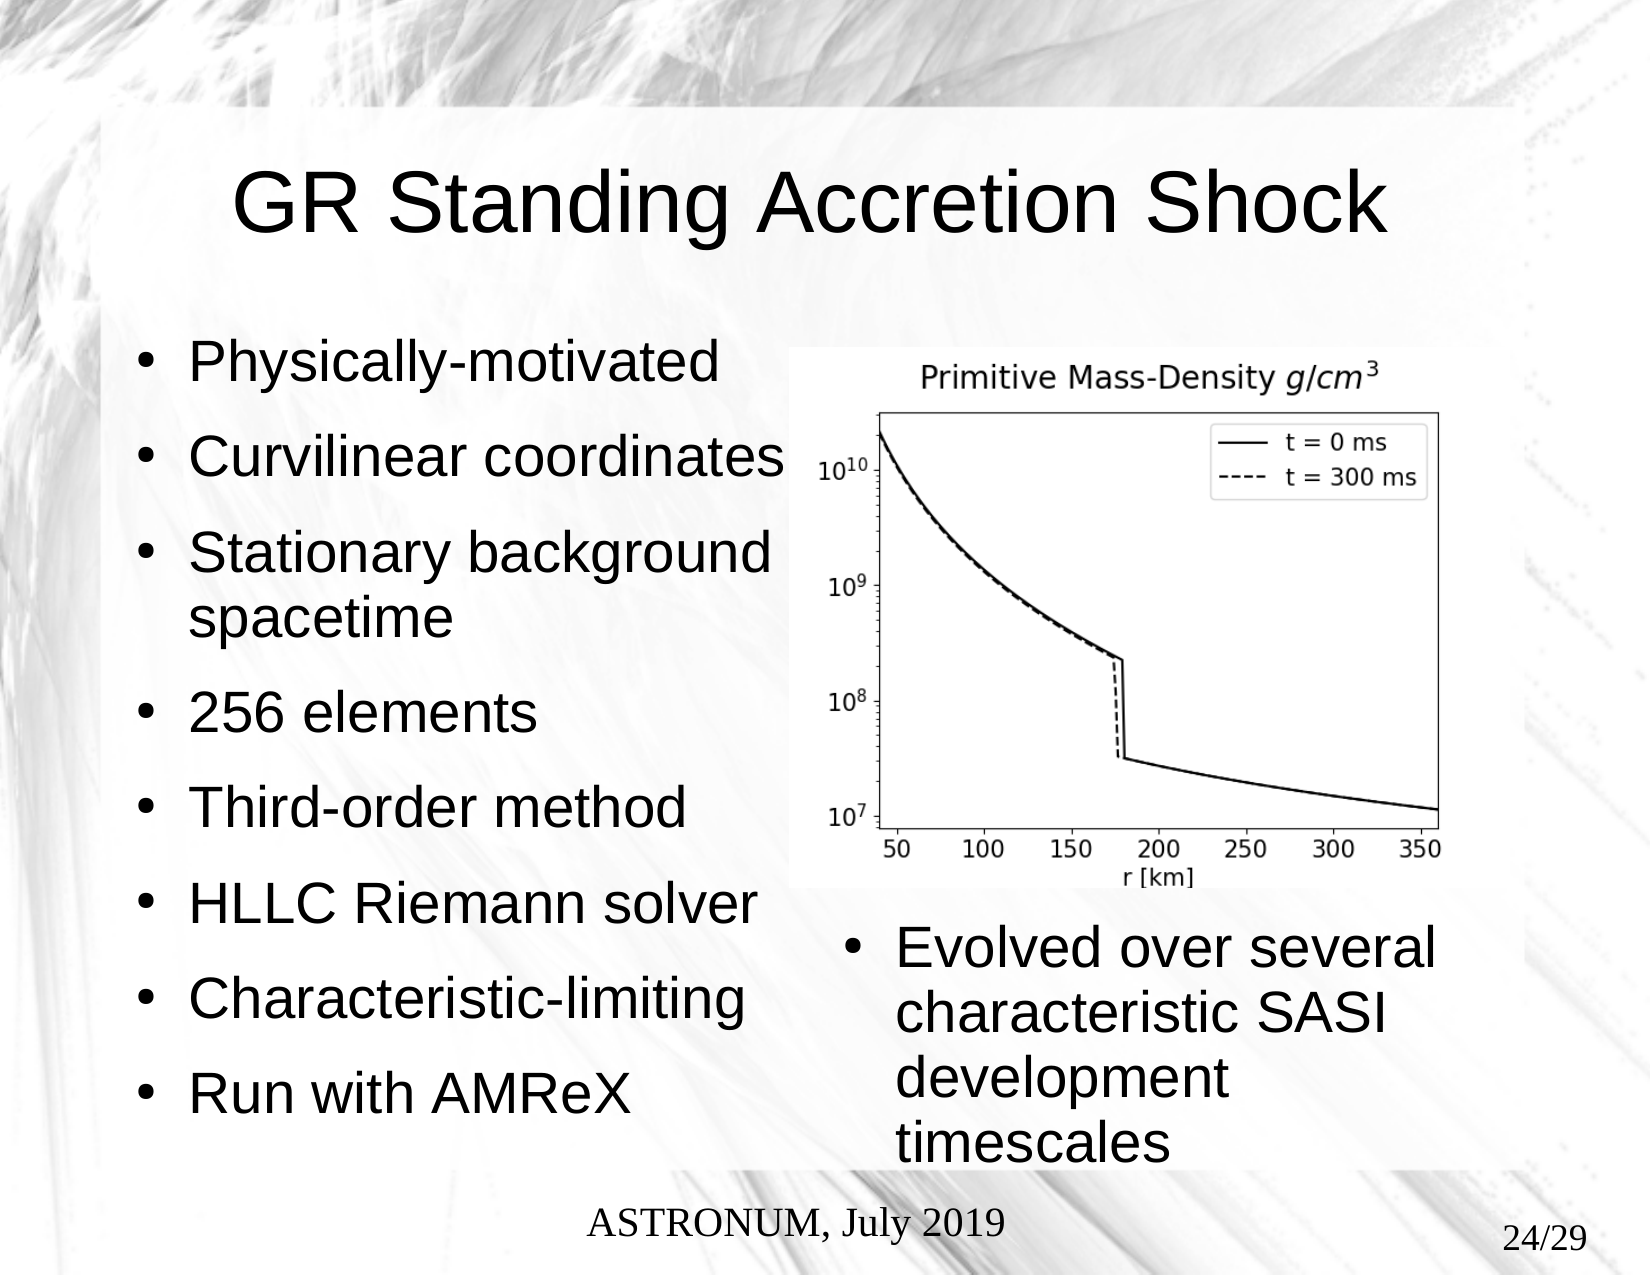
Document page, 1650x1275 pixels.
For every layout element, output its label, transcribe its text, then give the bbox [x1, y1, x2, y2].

picture [0, 0, 1650, 1275]
list Evolved over several characteristic SASI development timescales [825, 915, 1503, 1176]
title GR Standing Accretion Shock [117, 115, 1503, 288]
list Physically-motivated Curvilinear coordinates Stationary background spacetime 256 elements Third-order method HLLC Riemann solver Characteristic-limiting Run with AMReX [117, 328, 796, 1139]
